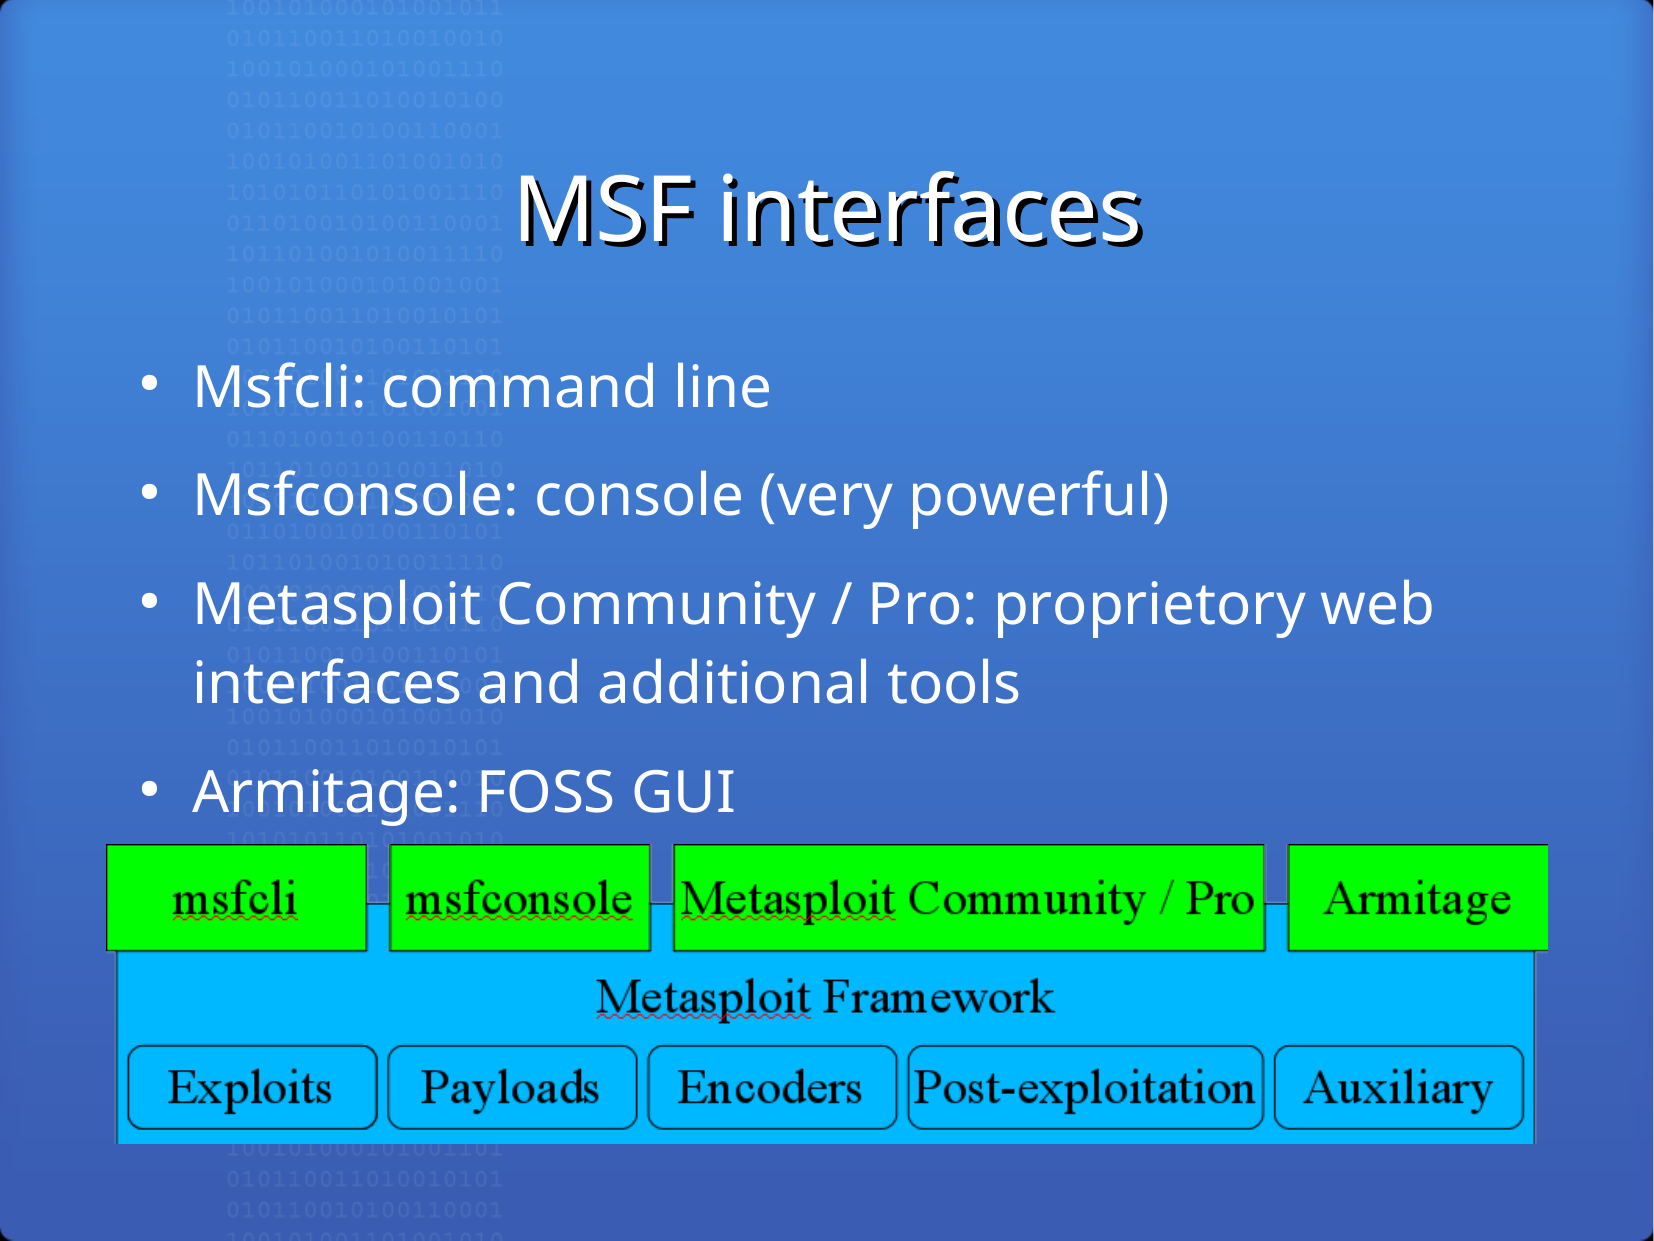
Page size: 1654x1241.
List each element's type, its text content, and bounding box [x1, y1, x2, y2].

list Msfcli: command line Msfconsole: console (very powerful) Metasploit Community / Pro: proprietory web interfaces and additional tools Armitage: FOSS GUI [121, 344, 1534, 844]
title MSF interfaces [121, 102, 1534, 310]
picture [0, 0, 1654, 1241]
